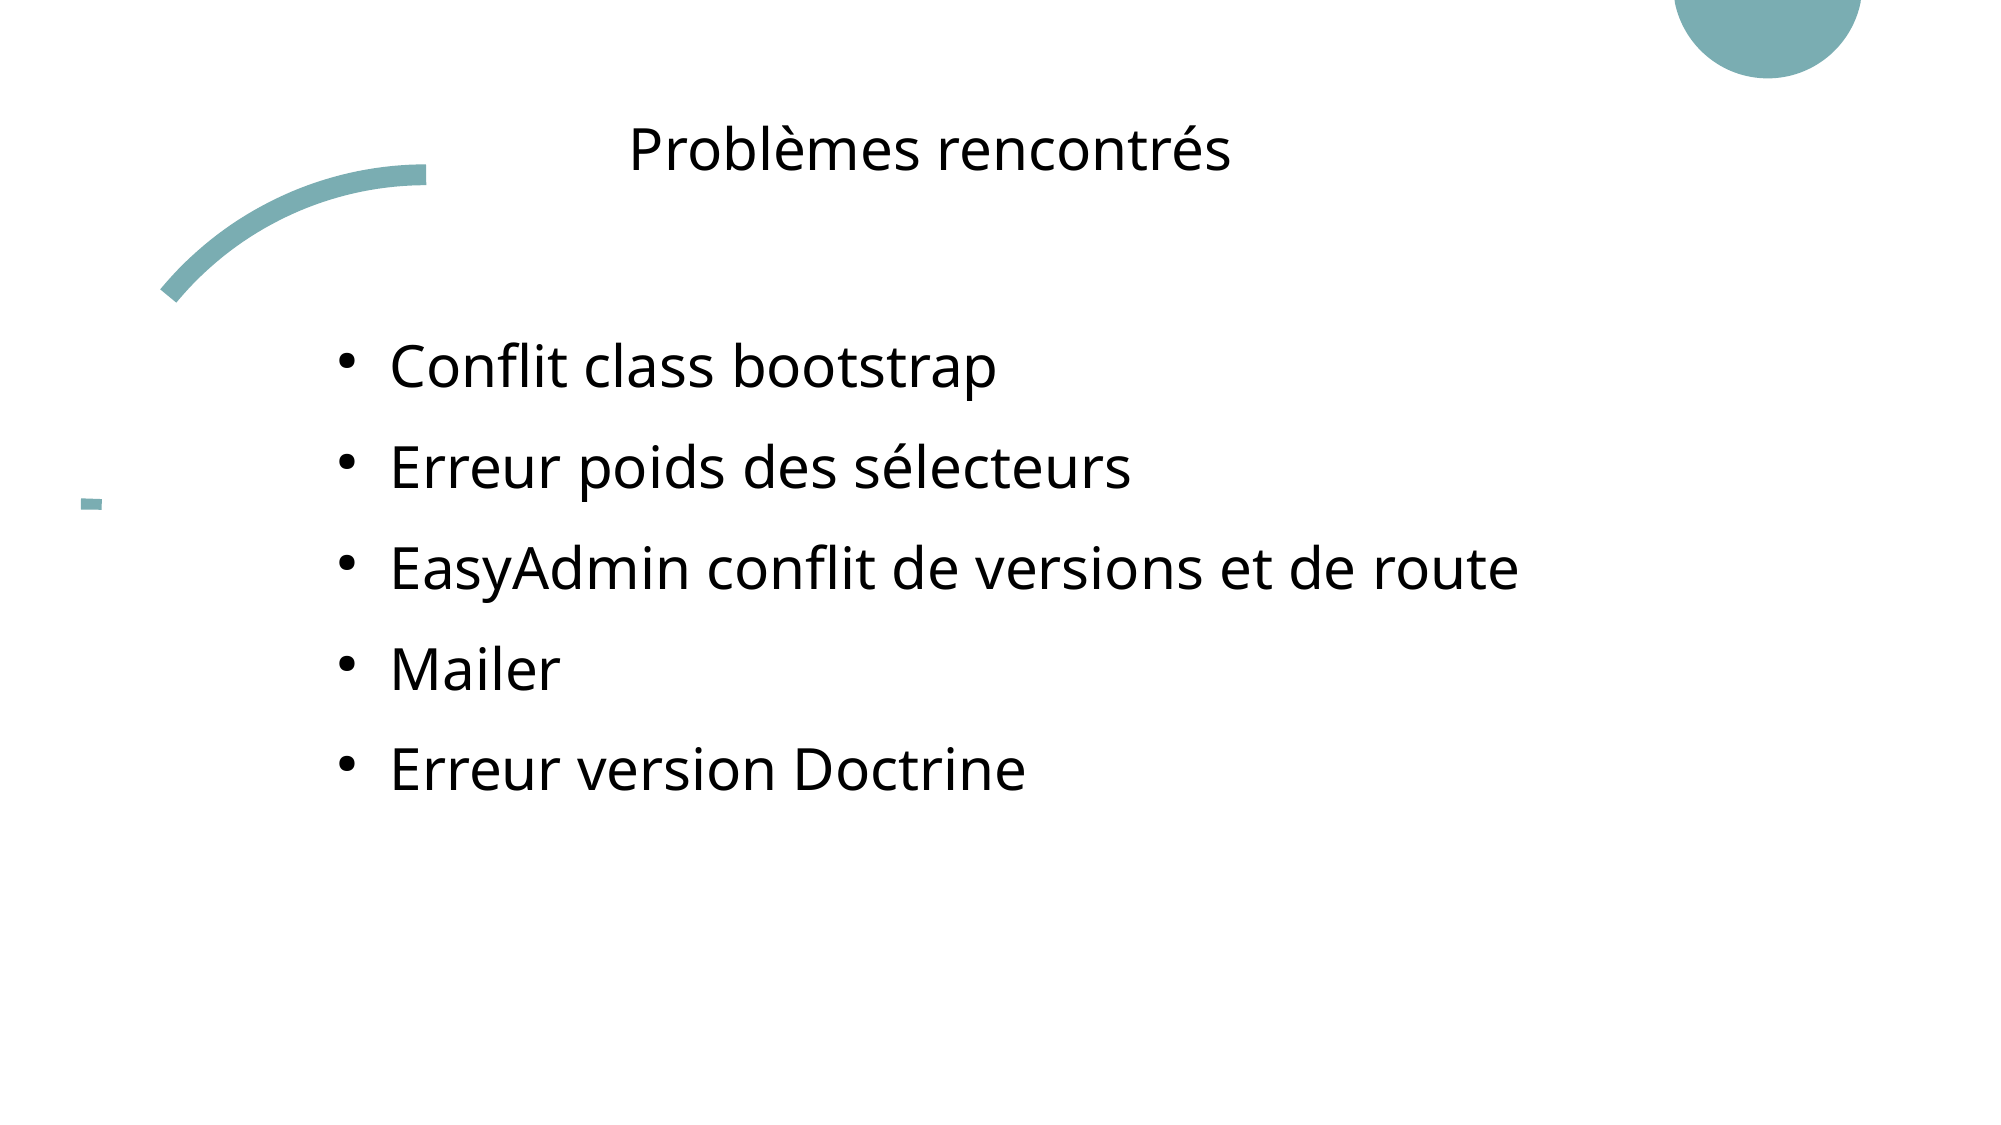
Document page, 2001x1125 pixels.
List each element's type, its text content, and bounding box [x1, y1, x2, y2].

title Problèmes rencontrés [259, 0, 1760, 345]
list Conflit class bootstrap Erreur poids des sélecteurs EasyAdmin conflit de versions et de route Mailer Erreur version Doctrine [318, 330, 1743, 859]
